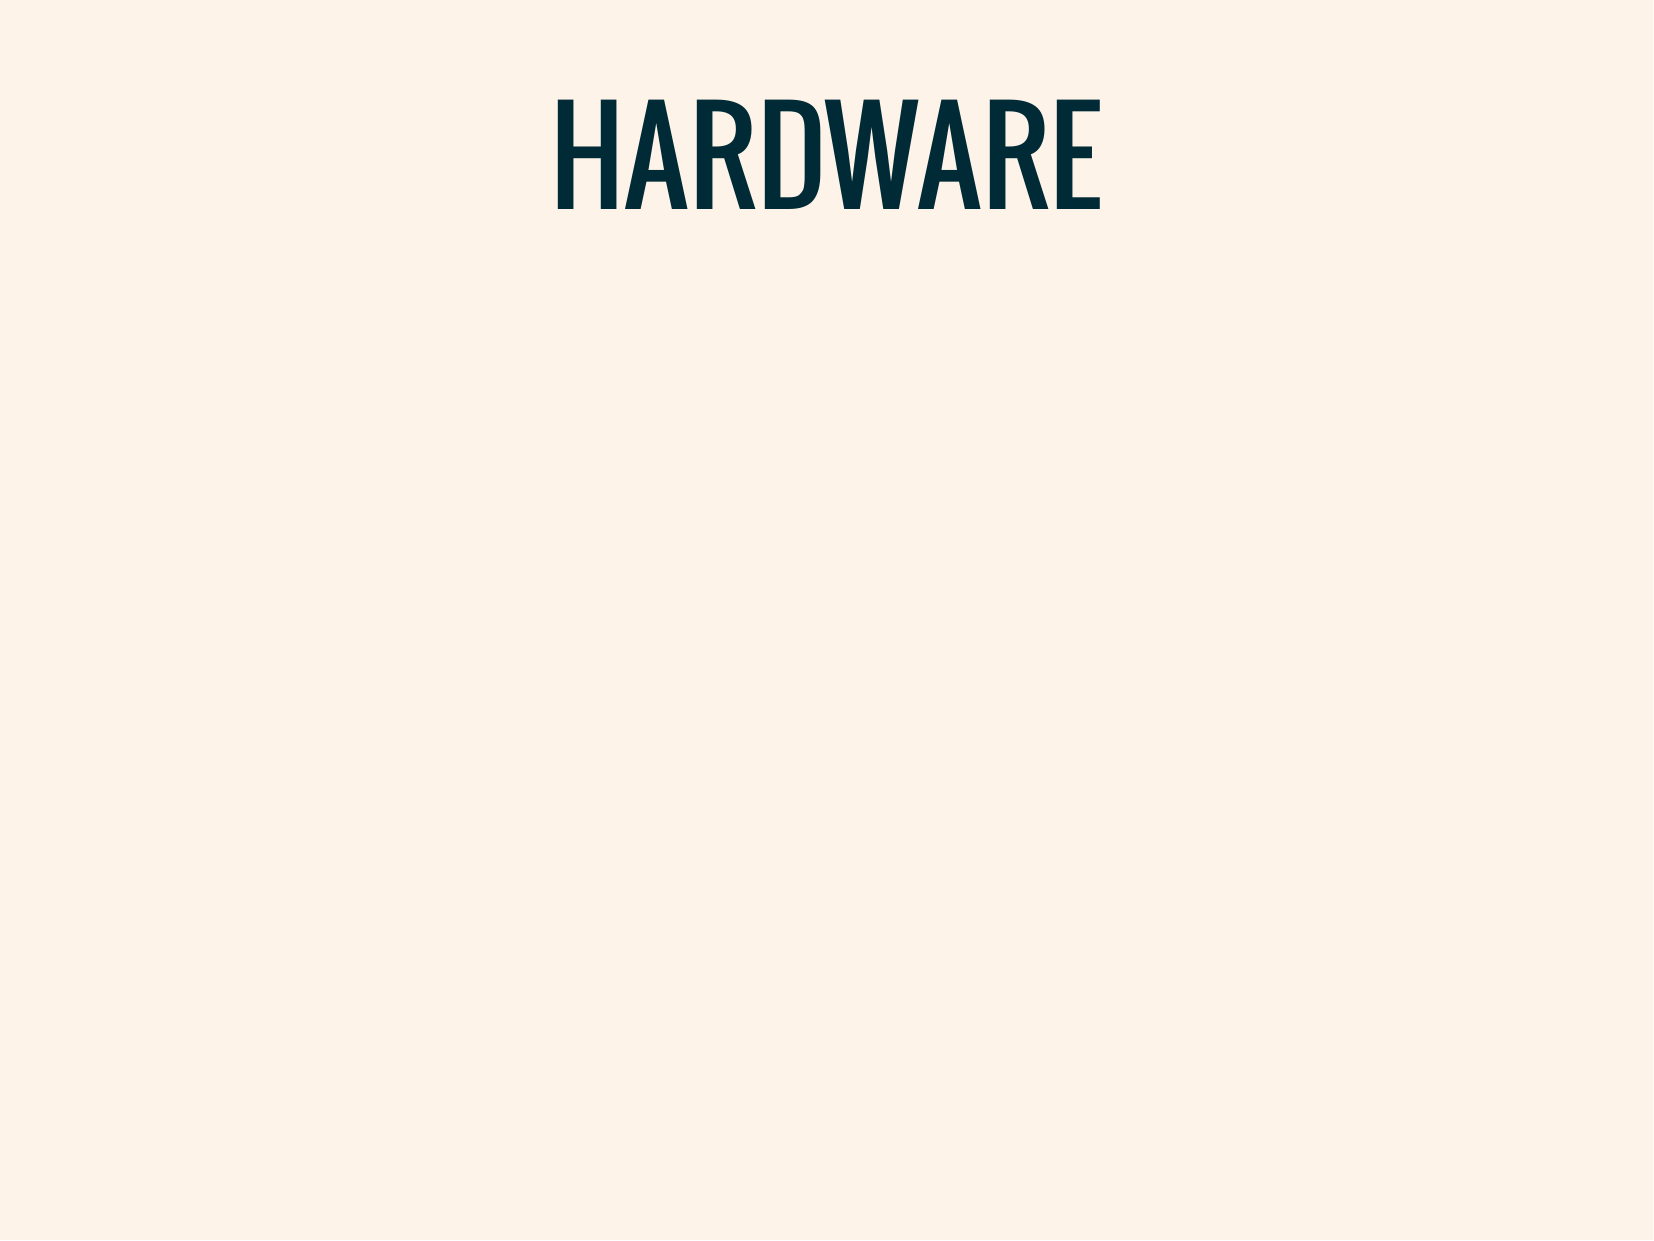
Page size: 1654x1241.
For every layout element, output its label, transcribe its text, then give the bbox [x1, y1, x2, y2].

title Hardware [82, 49, 1571, 257]
